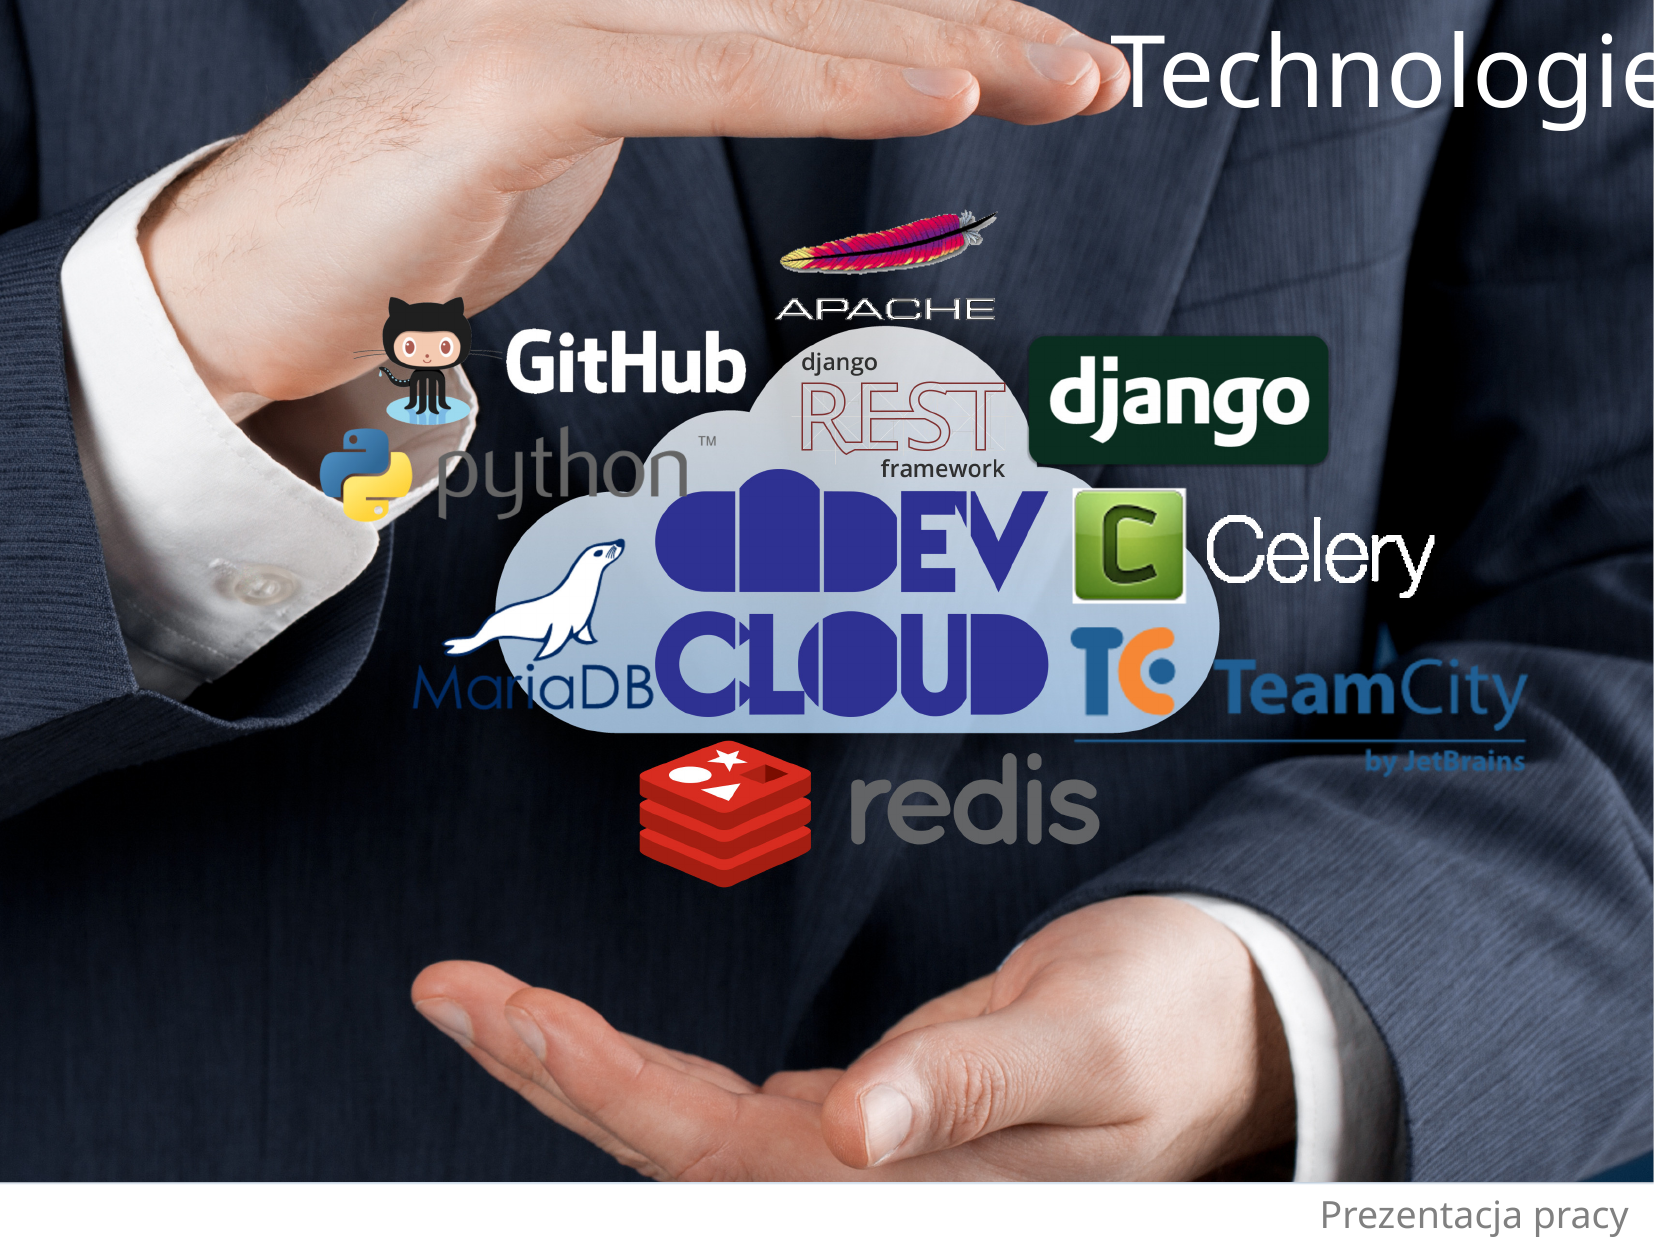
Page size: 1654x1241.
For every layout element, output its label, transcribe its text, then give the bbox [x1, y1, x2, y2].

picture [0, 0, 1654, 1241]
text_box Prezentacja pracy dyplomowej [1122, 1181, 1654, 1241]
title Technologie [649, 0, 1654, 172]
